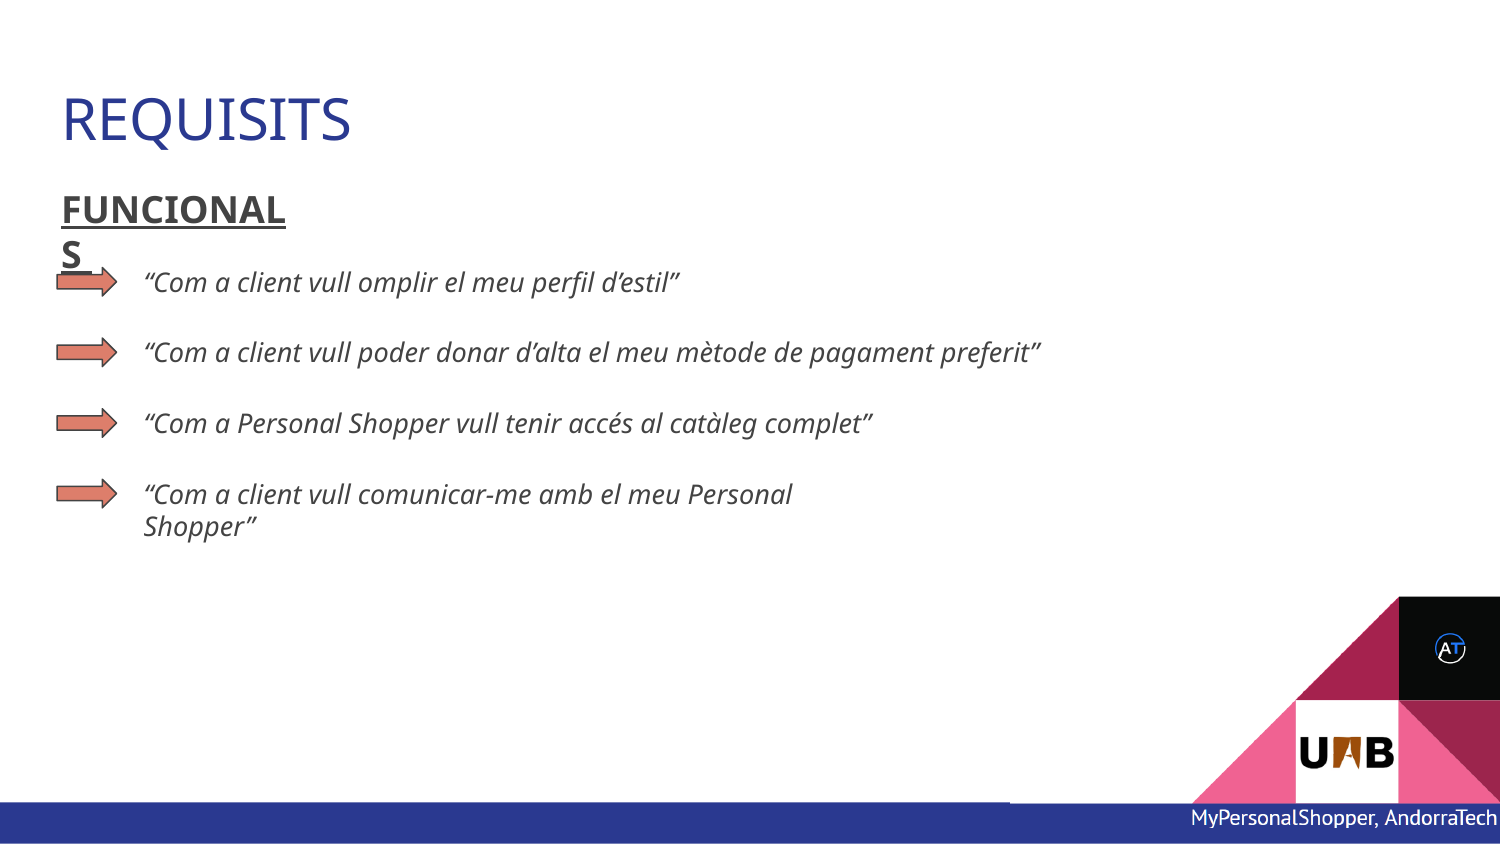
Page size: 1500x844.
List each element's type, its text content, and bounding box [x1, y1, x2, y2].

title REQUISITS [46, 67, 1445, 167]
text_box “Com a client vull omplir el meu perfil d’estil” [128, 250, 814, 313]
text_box “Com a client vull poder donar d’alta el meu mètode de pagament preferit” [128, 320, 1194, 384]
text_box [57, 267, 117, 296]
text_box “Com a Personal Shopper vull tenir accés al catàleg complet” [128, 391, 1011, 454]
text_box [57, 338, 117, 367]
picture [1010, 415, 1500, 828]
text_box [57, 479, 117, 508]
text_box [57, 408, 117, 438]
text_box “Com a client vull comunicar-me amb el meu Personal Shopper” [128, 461, 866, 558]
text_box FUNCIONALS [46, 170, 310, 291]
